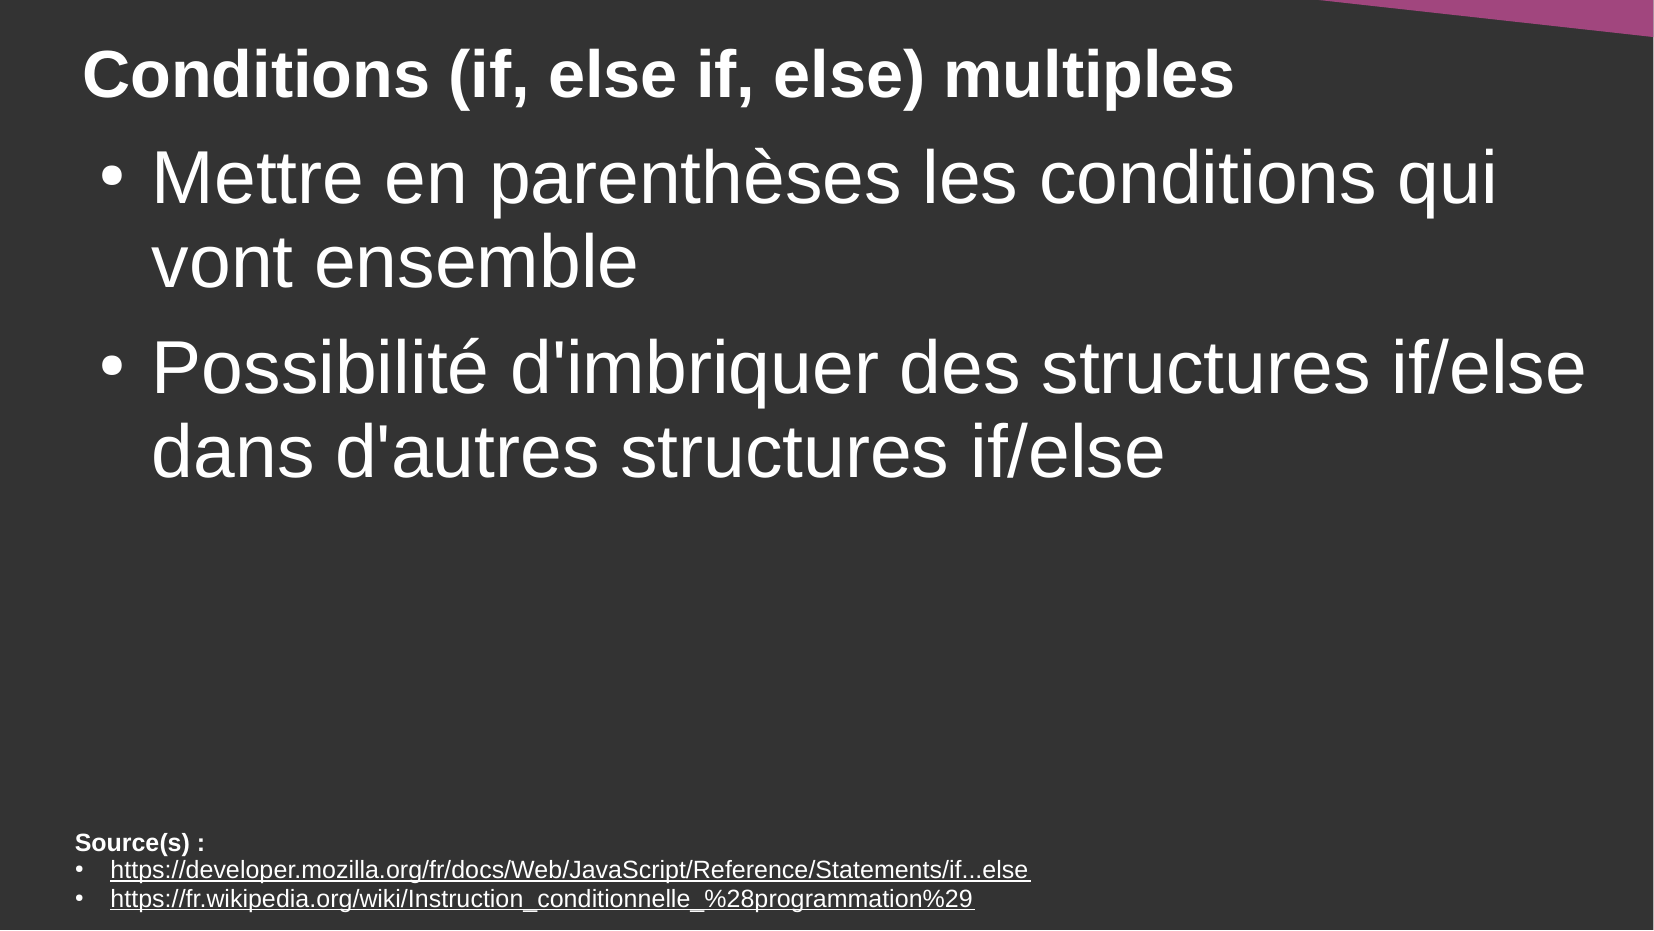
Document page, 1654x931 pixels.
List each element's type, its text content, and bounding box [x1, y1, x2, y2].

text_box [1318, 0, 1654, 38]
list Mettre en parenthèses les conditions qui vont ensemble Possibilité d'imbriquer des structures if/else dans d'autres structures if/else [80, 135, 1620, 603]
title Conditions (if, else if, else) multiples [82, 37, 1571, 114]
text_box Source(s) : https://developer.mozilla.org/fr/docs/Web/JavaScript/Reference/Statements/if...else https://fr.wikipedia.org/wiki/Instruction_conditionnelle_%28programmation%29 [60, 820, 1583, 920]
